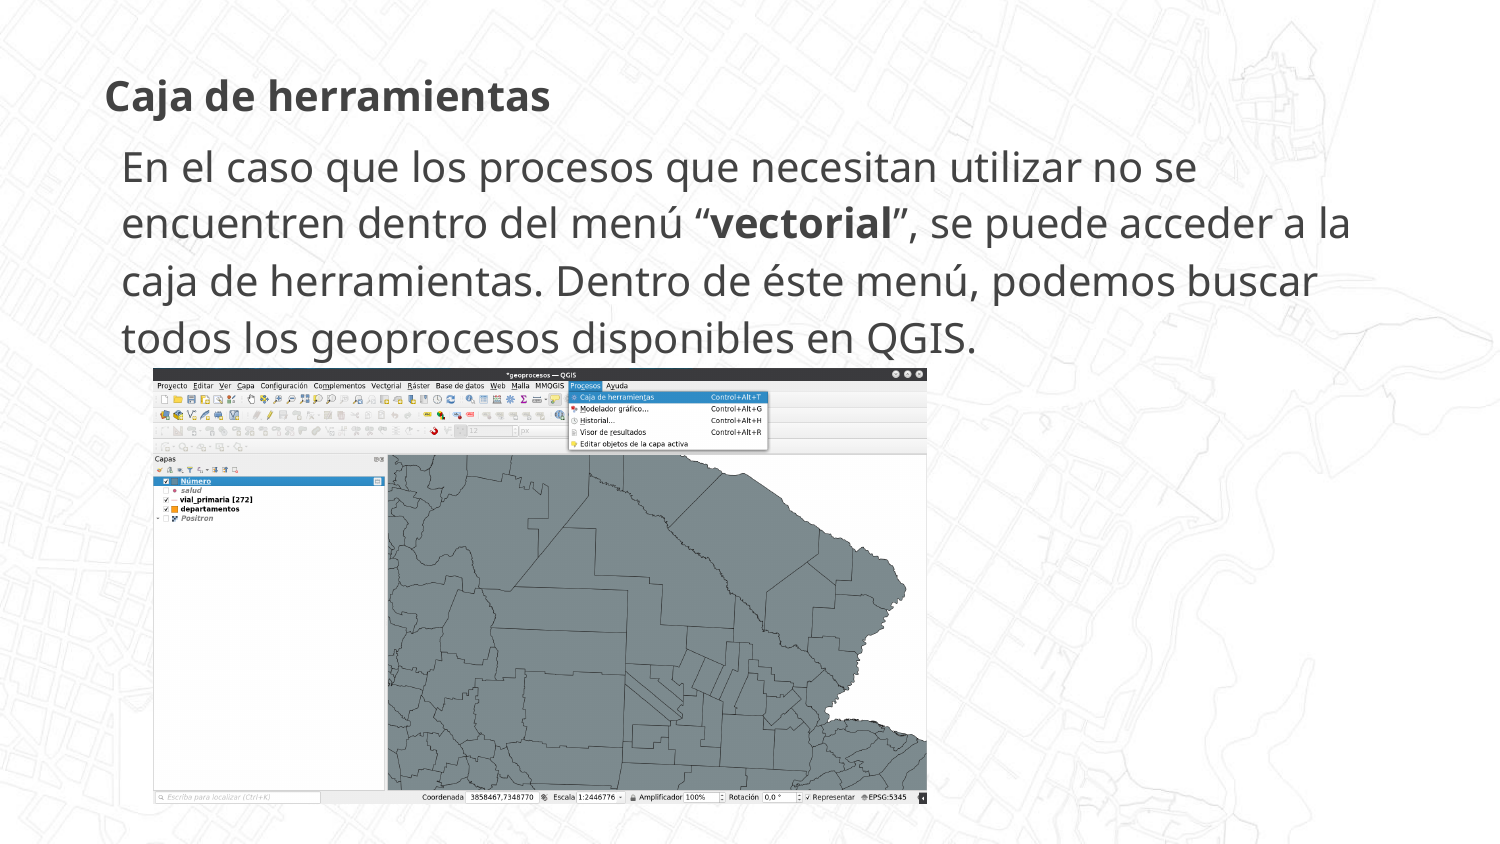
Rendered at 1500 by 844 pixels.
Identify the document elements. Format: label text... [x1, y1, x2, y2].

picture [0, 0, 1500, 844]
text_box En el caso que los procesos que necesitan utilizar no se encuentren dentro del menú “vectorial”, se puede acceder a la caja de herramientas. Dentro de éste menú, podemos buscar todos los geoprocesos disponibles en QGIS. [106, 129, 1418, 425]
text_box Caja de herramientas [89, 59, 662, 125]
